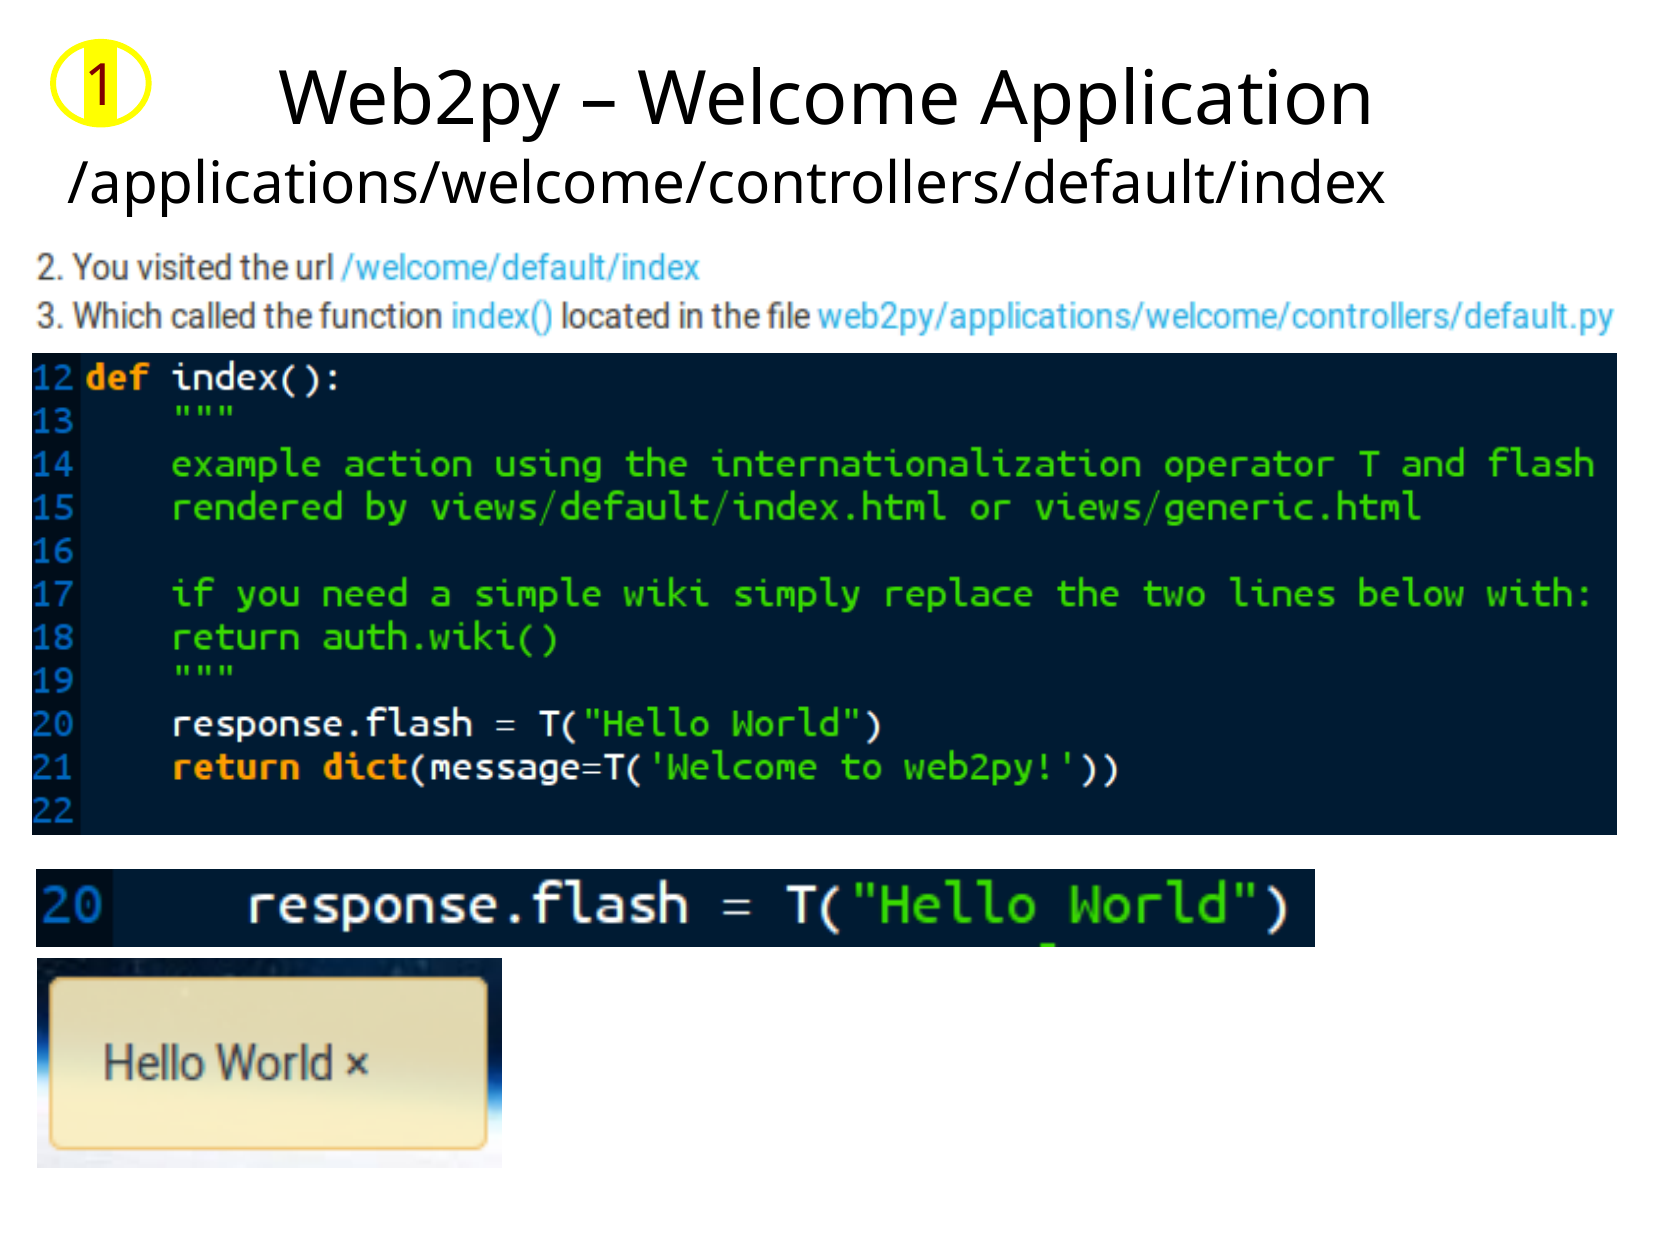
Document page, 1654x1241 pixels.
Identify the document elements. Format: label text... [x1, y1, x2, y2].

text_box /applications/welcome/controllers/default/index [53, 141, 1595, 222]
title Web2py – Welcome Application [82, 49, 1571, 141]
text_box 1 [53, 41, 149, 125]
picture [37, 958, 502, 1168]
picture [32, 353, 1617, 835]
picture [36, 869, 1315, 947]
picture [30, 244, 1622, 346]
